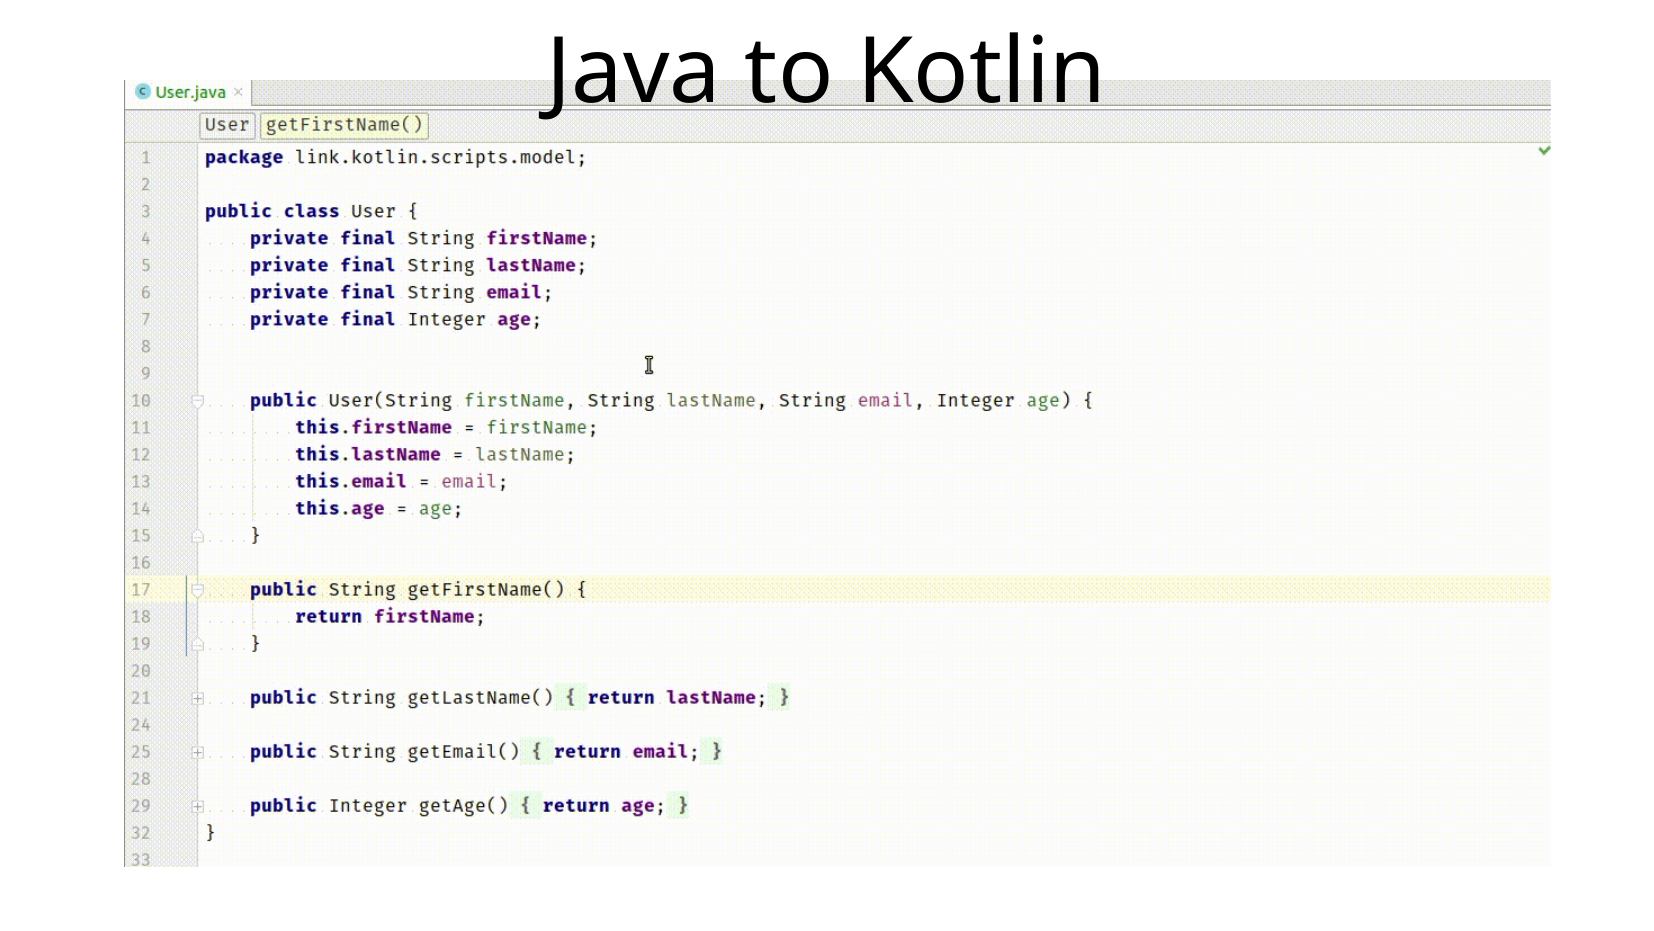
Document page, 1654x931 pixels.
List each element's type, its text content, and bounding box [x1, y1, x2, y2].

picture [124, 146, 1551, 867]
title Java to Kotlin [82, 0, 1571, 146]
